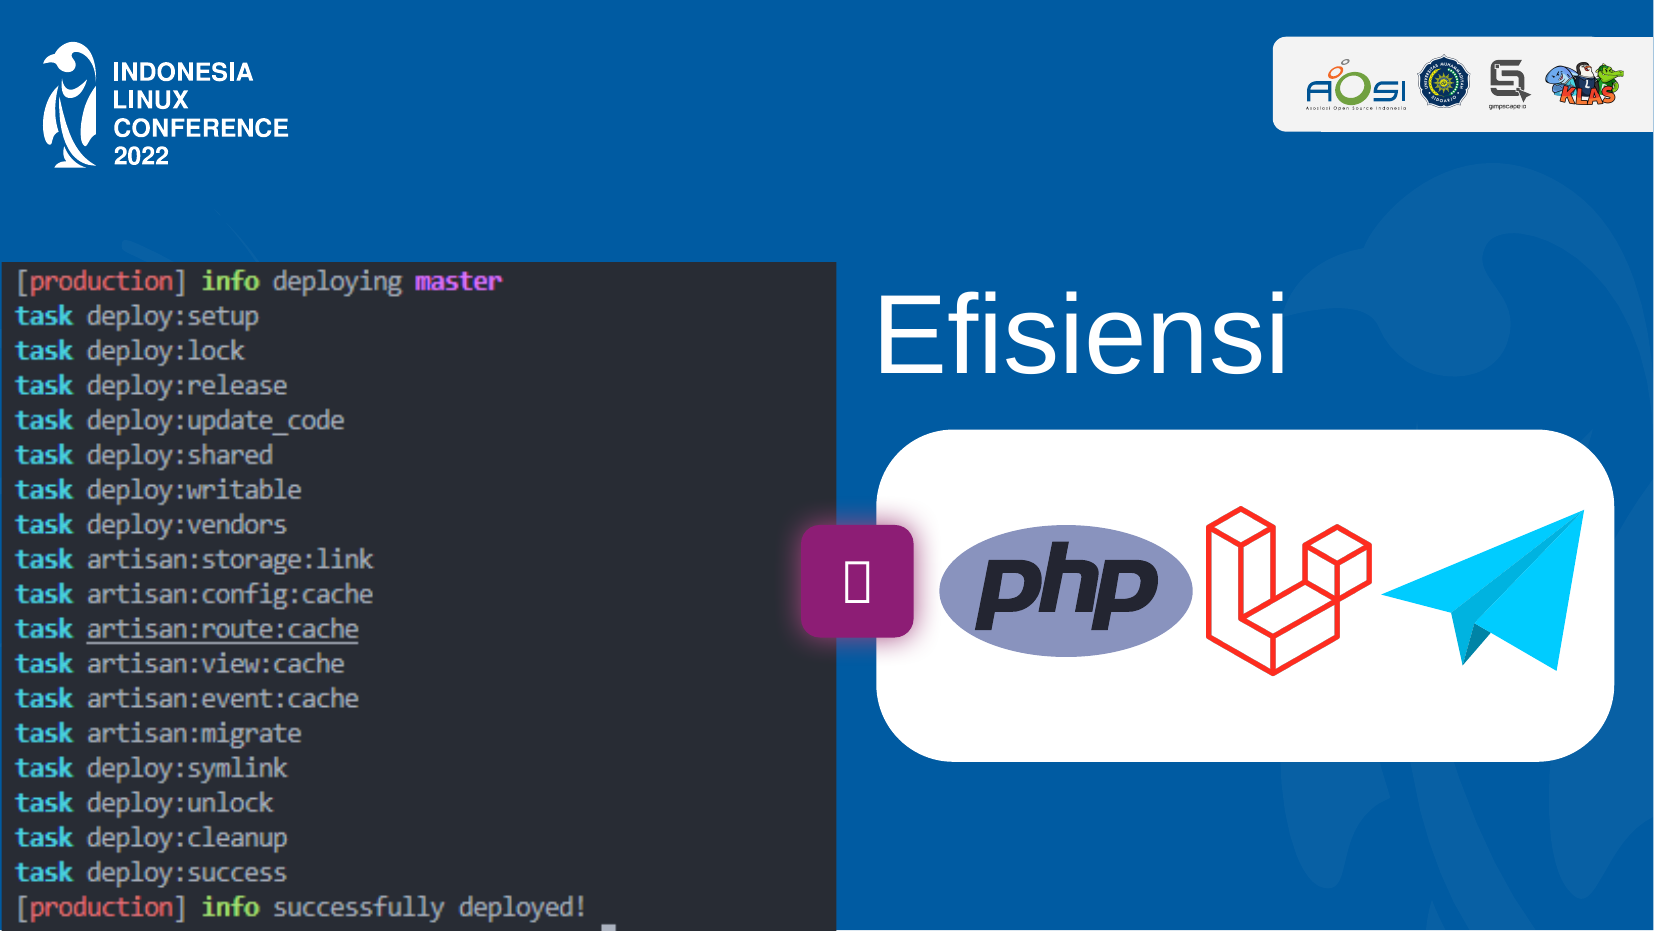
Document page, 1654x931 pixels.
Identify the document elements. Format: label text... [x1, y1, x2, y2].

text_box  [801, 524, 914, 638]
picture [1417, 54, 1471, 108]
picture [1380, 509, 1585, 672]
picture [1206, 506, 1373, 679]
picture [1545, 62, 1624, 105]
text_box [876, 429, 1615, 762]
title Efisiensi [872, 146, 1623, 409]
picture [1, 262, 837, 931]
picture [939, 525, 1193, 658]
